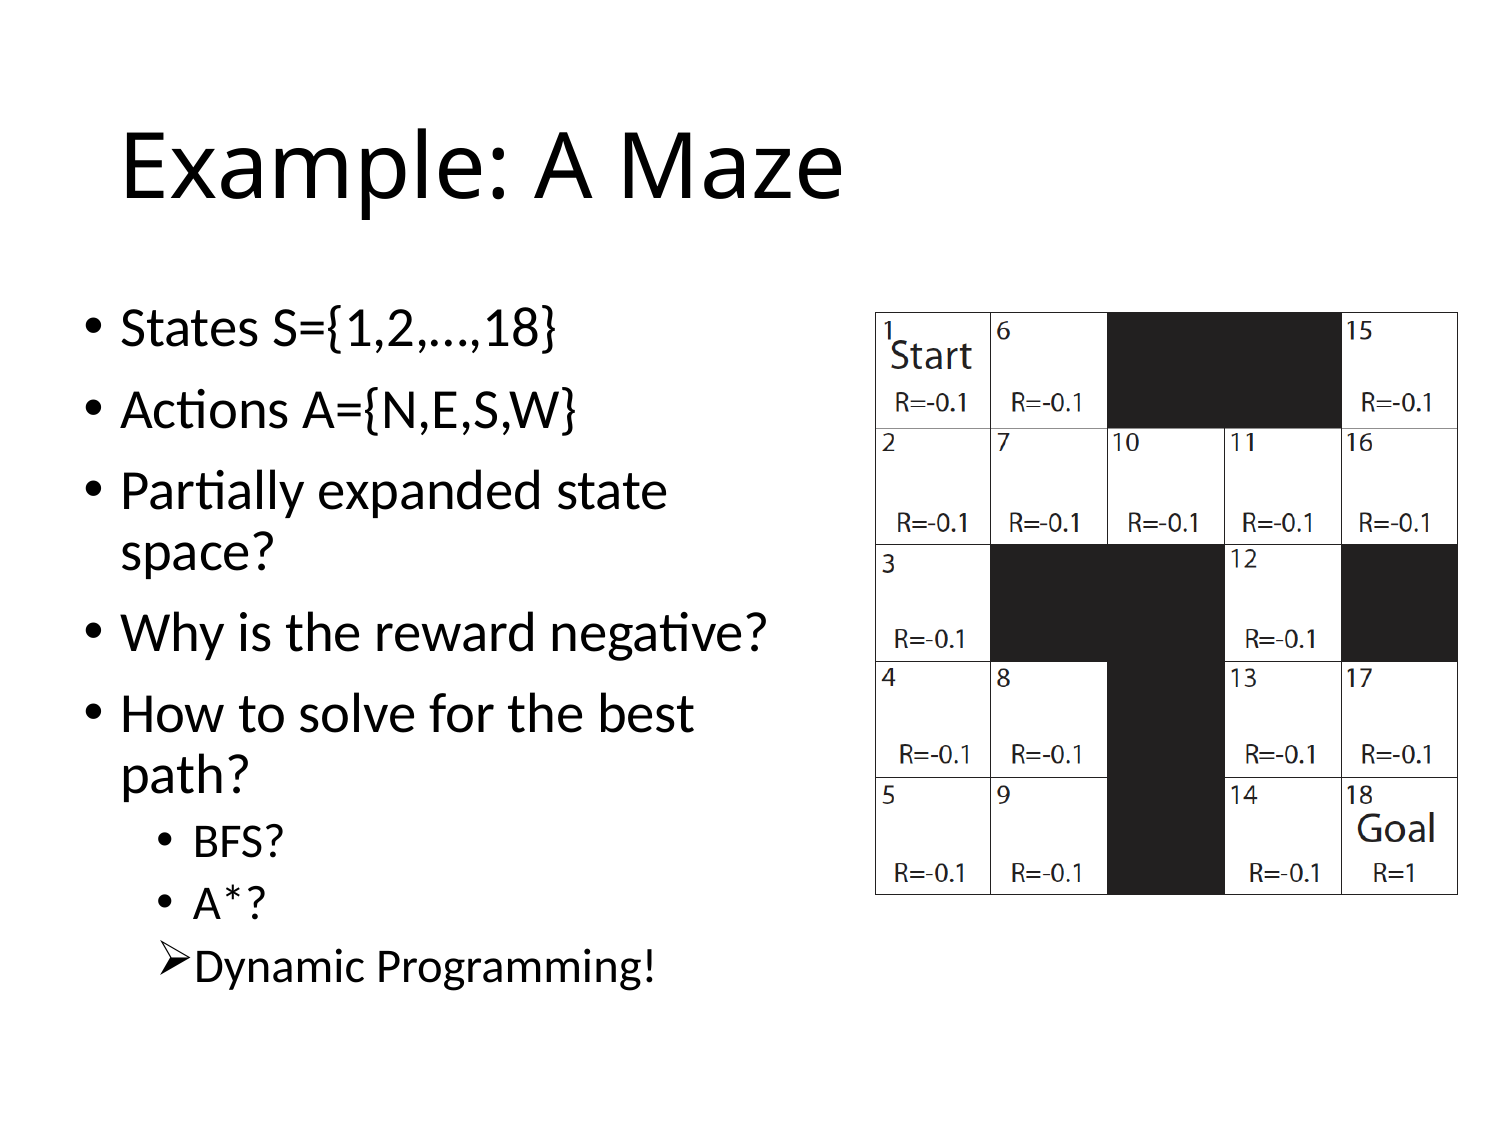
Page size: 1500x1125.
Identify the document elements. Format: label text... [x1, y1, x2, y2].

list States S={1,2,…,18} Actions A={N,E,S,W} Partially expanded state space? Why is the reward negative? How to solve for the best path? BFS? A*? Dynamic Programming! [68, 290, 847, 1005]
picture [865, 306, 1467, 908]
title Example: A Maze [103, 59, 1397, 278]
